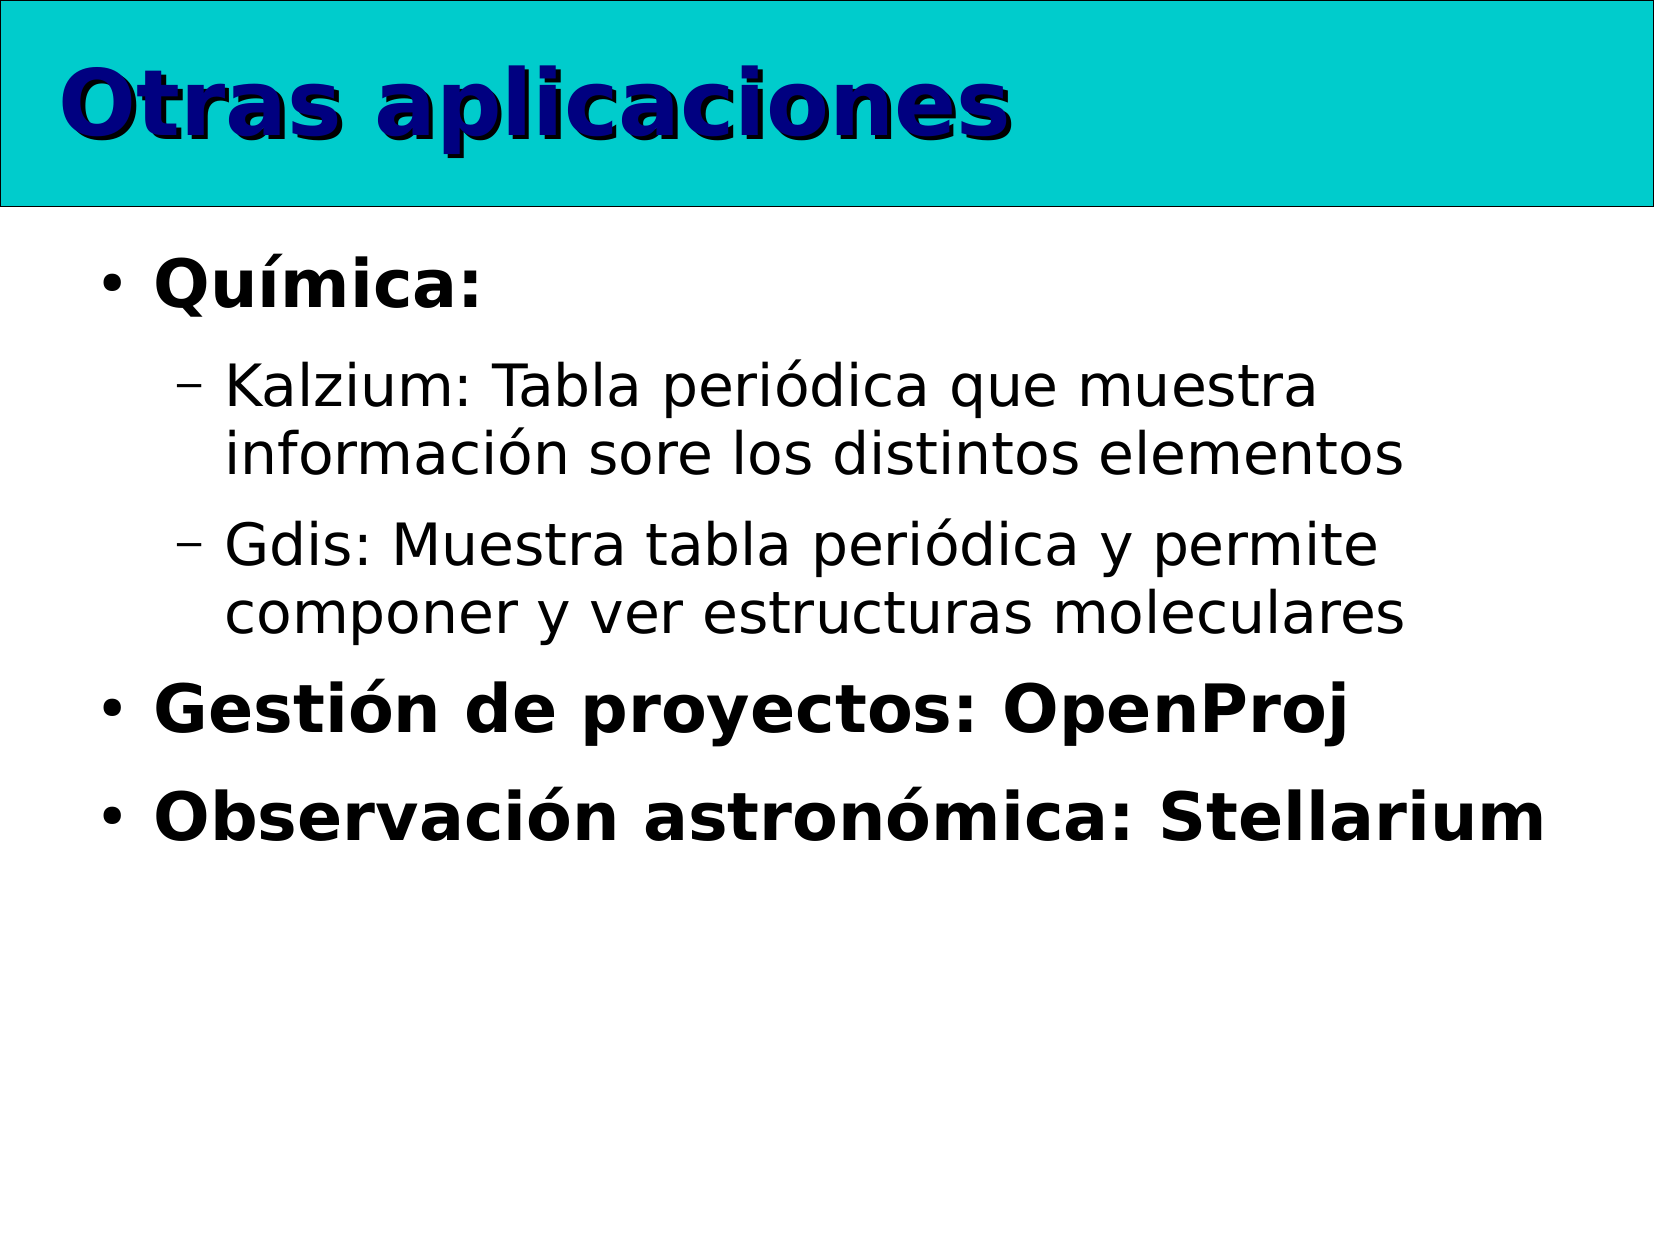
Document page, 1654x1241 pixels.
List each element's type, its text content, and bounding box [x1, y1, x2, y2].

title Otras aplicaciones [59, 22, 1654, 185]
list Química: Kalzium: Tabla periódica que muestra información sore los distintos elementos Gdis: Muestra tabla periódica y permite componer y ver estructuras moleculares Gestión de proyectos: OpenProj Observación astronómica: Stellarium [82, 245, 1571, 1094]
